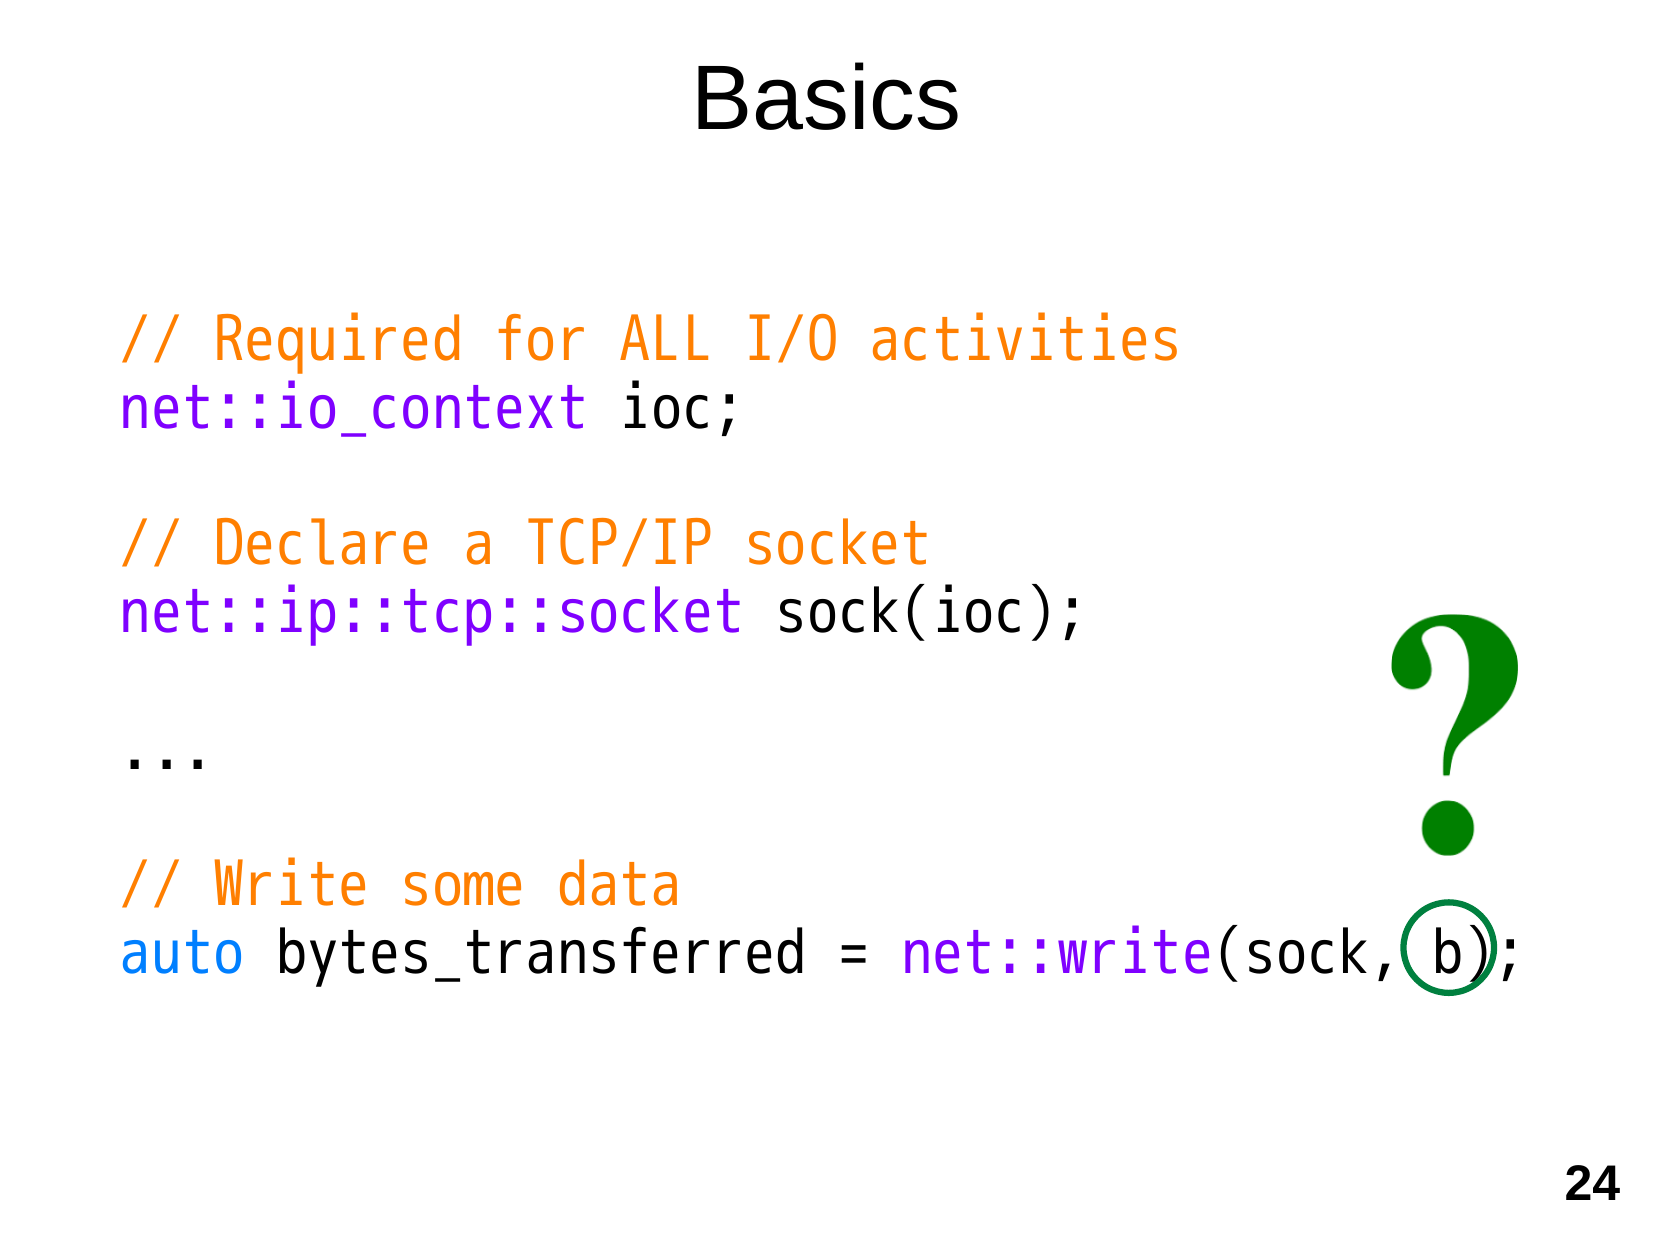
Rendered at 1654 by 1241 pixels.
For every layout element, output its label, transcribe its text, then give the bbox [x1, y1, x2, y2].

title Basics [82, 15, 1571, 181]
text_box // Required for ALL I/O activities net::io_context ioc; // Declare a TCP/IP socket net::ip::tcp::socket sock(ioc); ... // Write some data auto bytes_transferred = net::write(sock, b); [104, 300, 1575, 990]
picture [1391, 614, 1518, 856]
text_box // Required for ALL I/O activities net::io_context ioc; // Declare a TCP/IP socket net::ip::tcp::socket sock(ioc); ... // Write some data auto bytes_transferred = net::write(sock, b); [1407, 906, 1490, 989]
